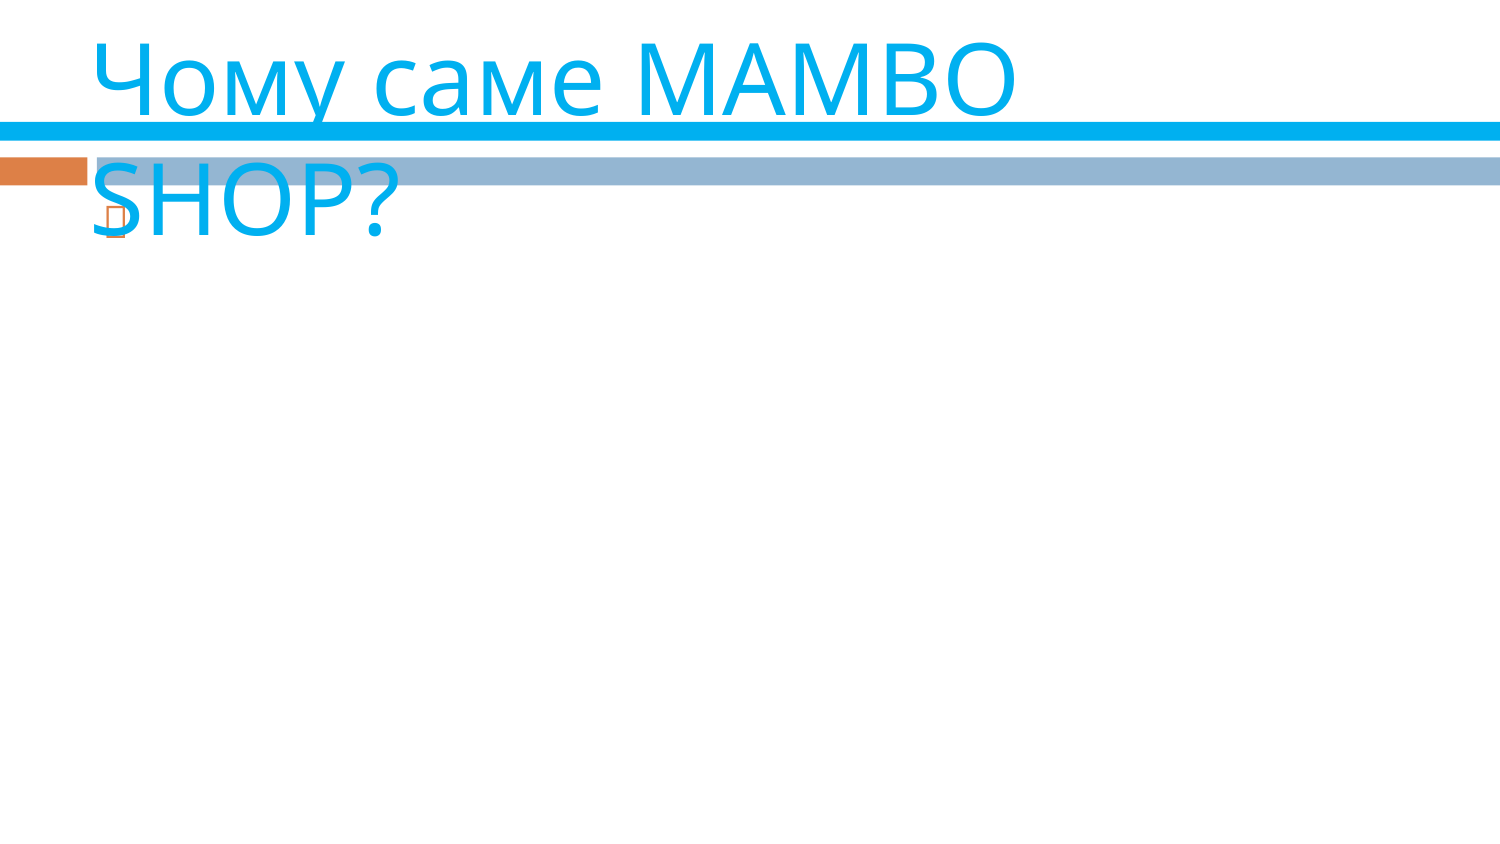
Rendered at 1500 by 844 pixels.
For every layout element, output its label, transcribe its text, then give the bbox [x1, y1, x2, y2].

title Чому саме MAMBO SHOP? [75, 8, 1325, 121]
text_box [0, 121, 1500, 141]
list Приставка “MAMBO” є моїм псевдонімом, який я дуже часто використовую. Частина “SHOP” характеризує цей сайт як інтернет магазин. Але він міг називатися shop mambo, game shop або m-shop [87, 168, 1288, 657]
